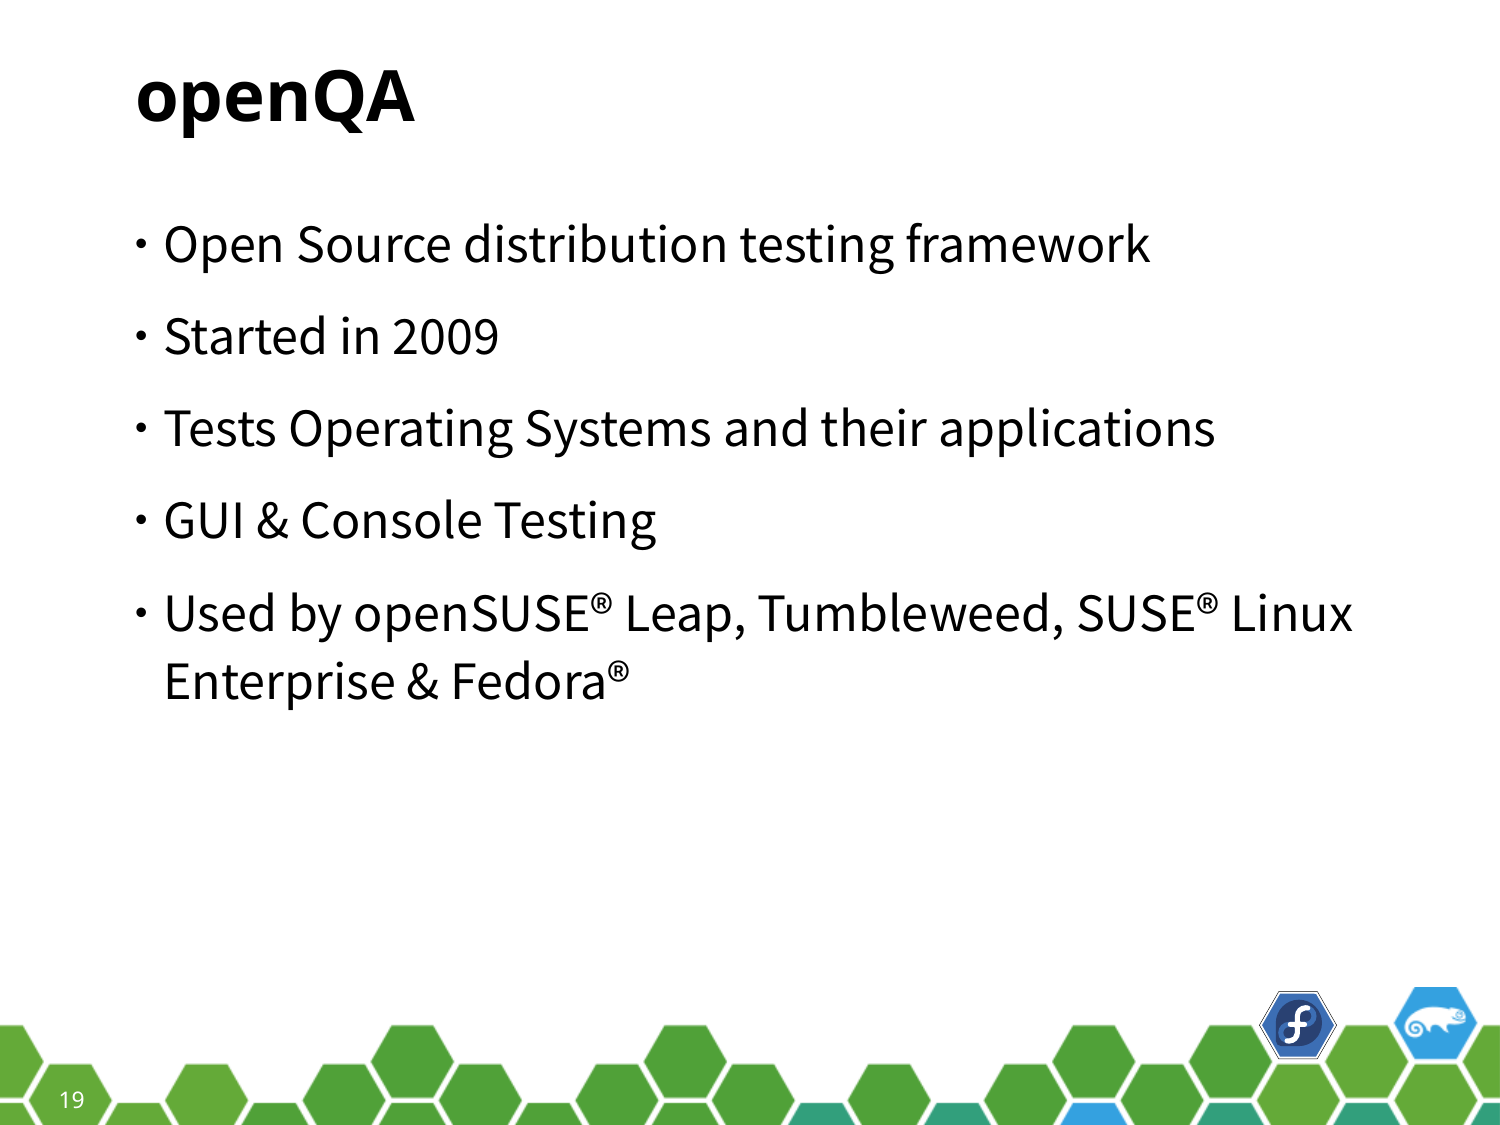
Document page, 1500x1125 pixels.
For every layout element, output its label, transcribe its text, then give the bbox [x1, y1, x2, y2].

title openQA [135, 12, 1372, 175]
list Open Source distribution testing framework Started in 2009 Tests Operating Systems and their applications GUI & Console Testing Used by openSUSE® Leap, Tumbleweed, SUSE® Linux Enterprise & Fedora® [135, 208, 1372, 862]
picture [0, 987, 1500, 1125]
